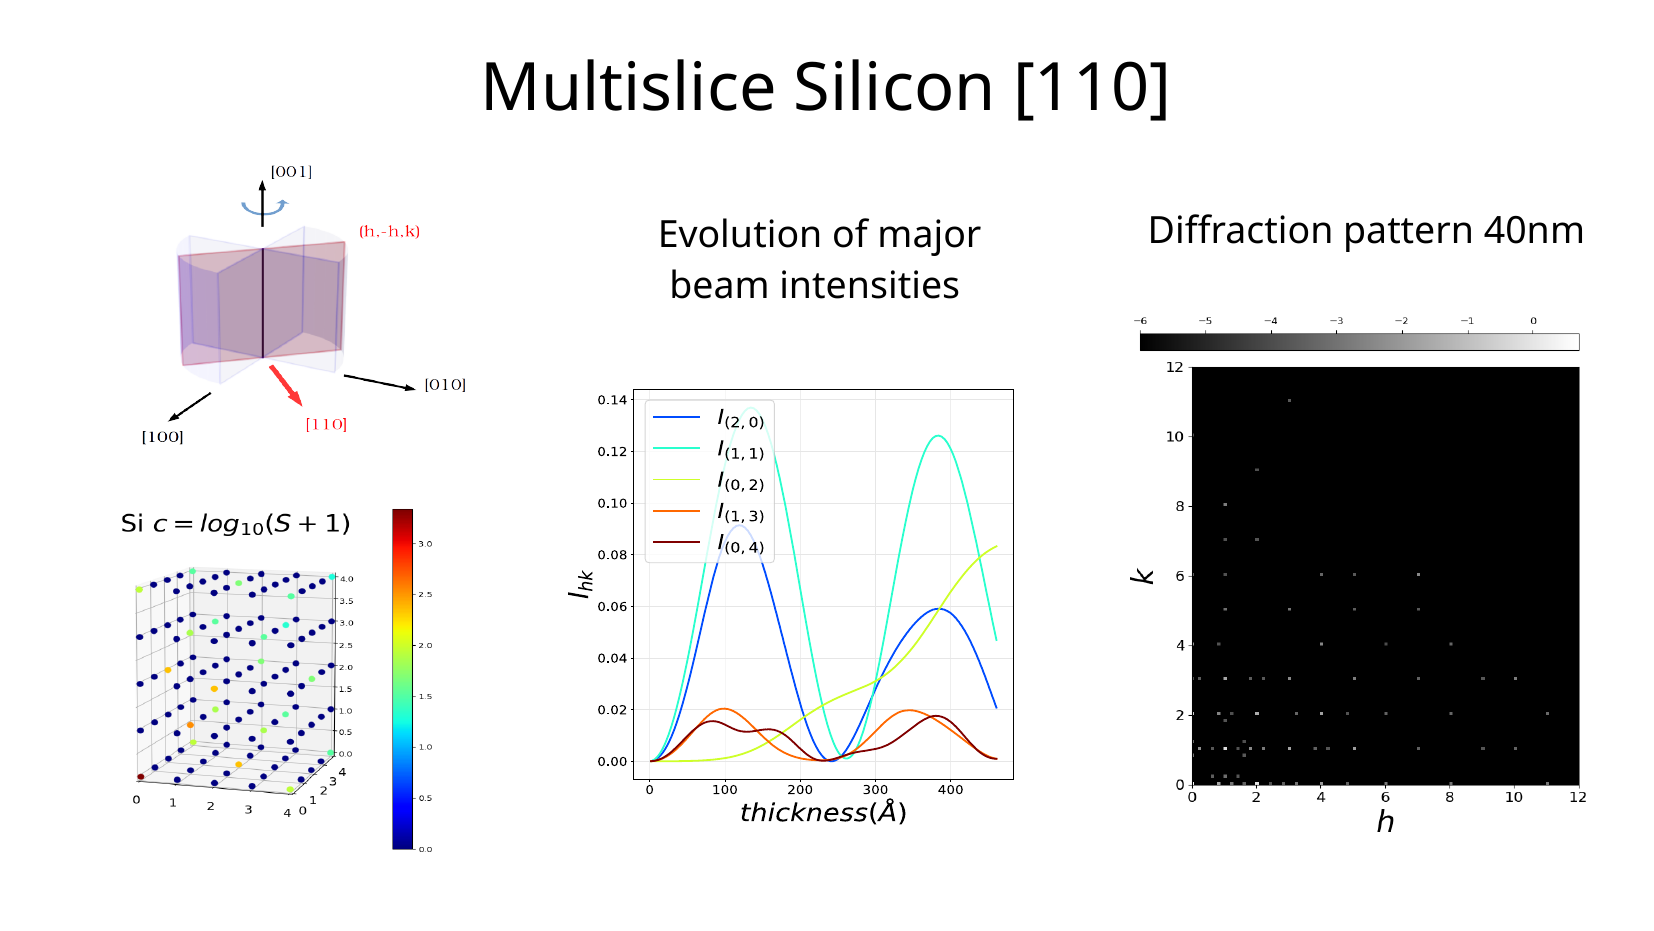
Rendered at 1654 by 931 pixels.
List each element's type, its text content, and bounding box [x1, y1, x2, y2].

picture [69, 506, 452, 863]
picture [563, 356, 1028, 832]
title Evolution of major beam intensities [602, 183, 1028, 334]
title Diffraction pattern 40nm [1116, 153, 1627, 305]
picture [1124, 305, 1589, 851]
picture [118, 142, 471, 464]
title Multislice Silicon [110] [0, 0, 1654, 175]
